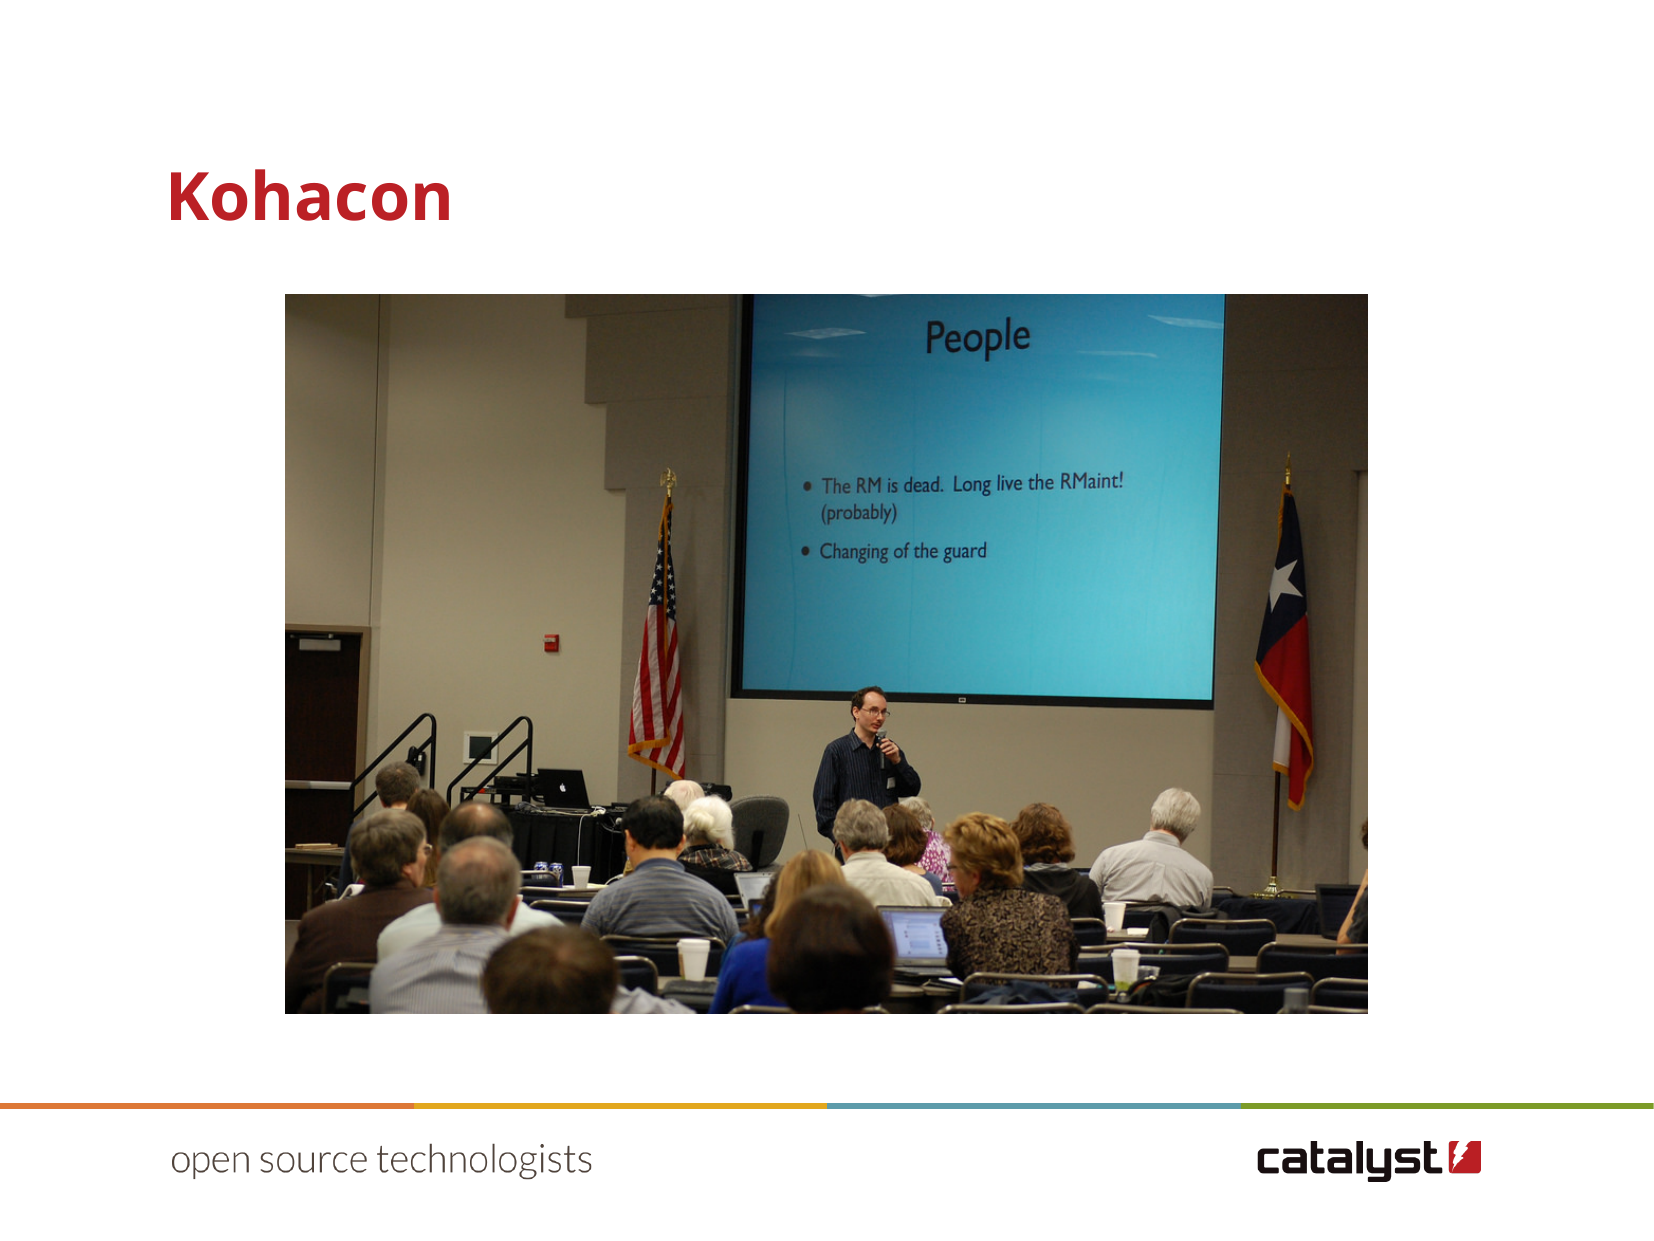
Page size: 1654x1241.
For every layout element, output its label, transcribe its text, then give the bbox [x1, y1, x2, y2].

picture [285, 294, 1368, 1014]
title Kohacon [165, 90, 1489, 298]
picture [0, 1103, 1654, 1182]
